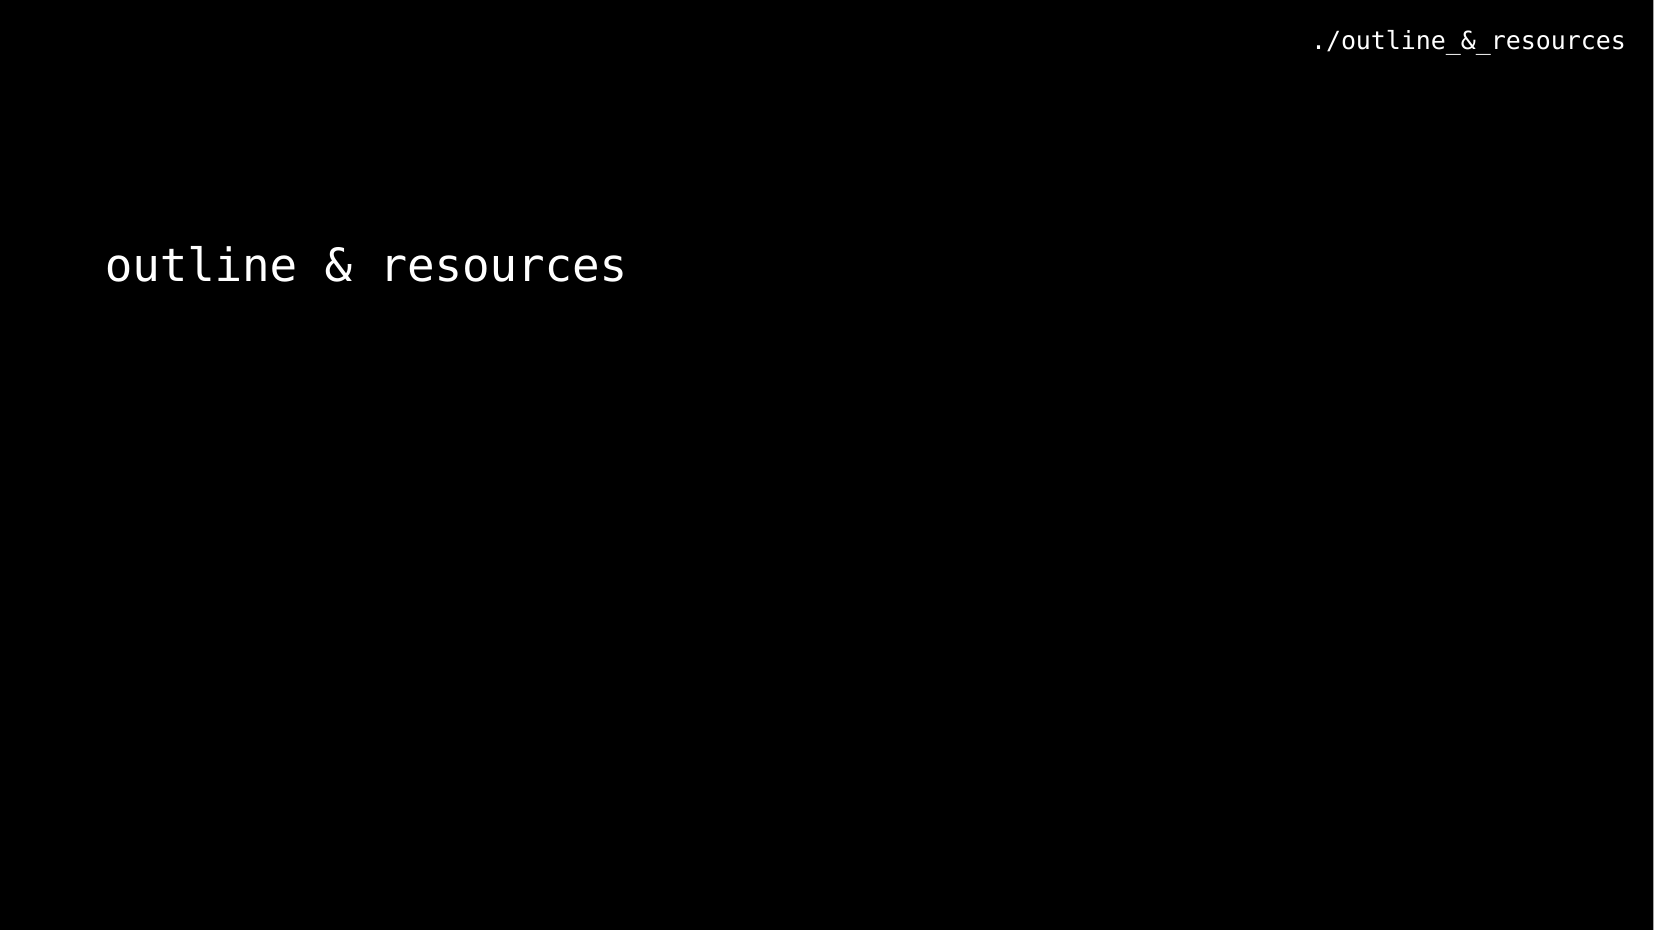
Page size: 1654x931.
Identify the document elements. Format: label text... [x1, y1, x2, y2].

text_box ./outline_&_resources [15, 18, 1641, 67]
text_box outline & resources [90, 231, 1576, 300]
